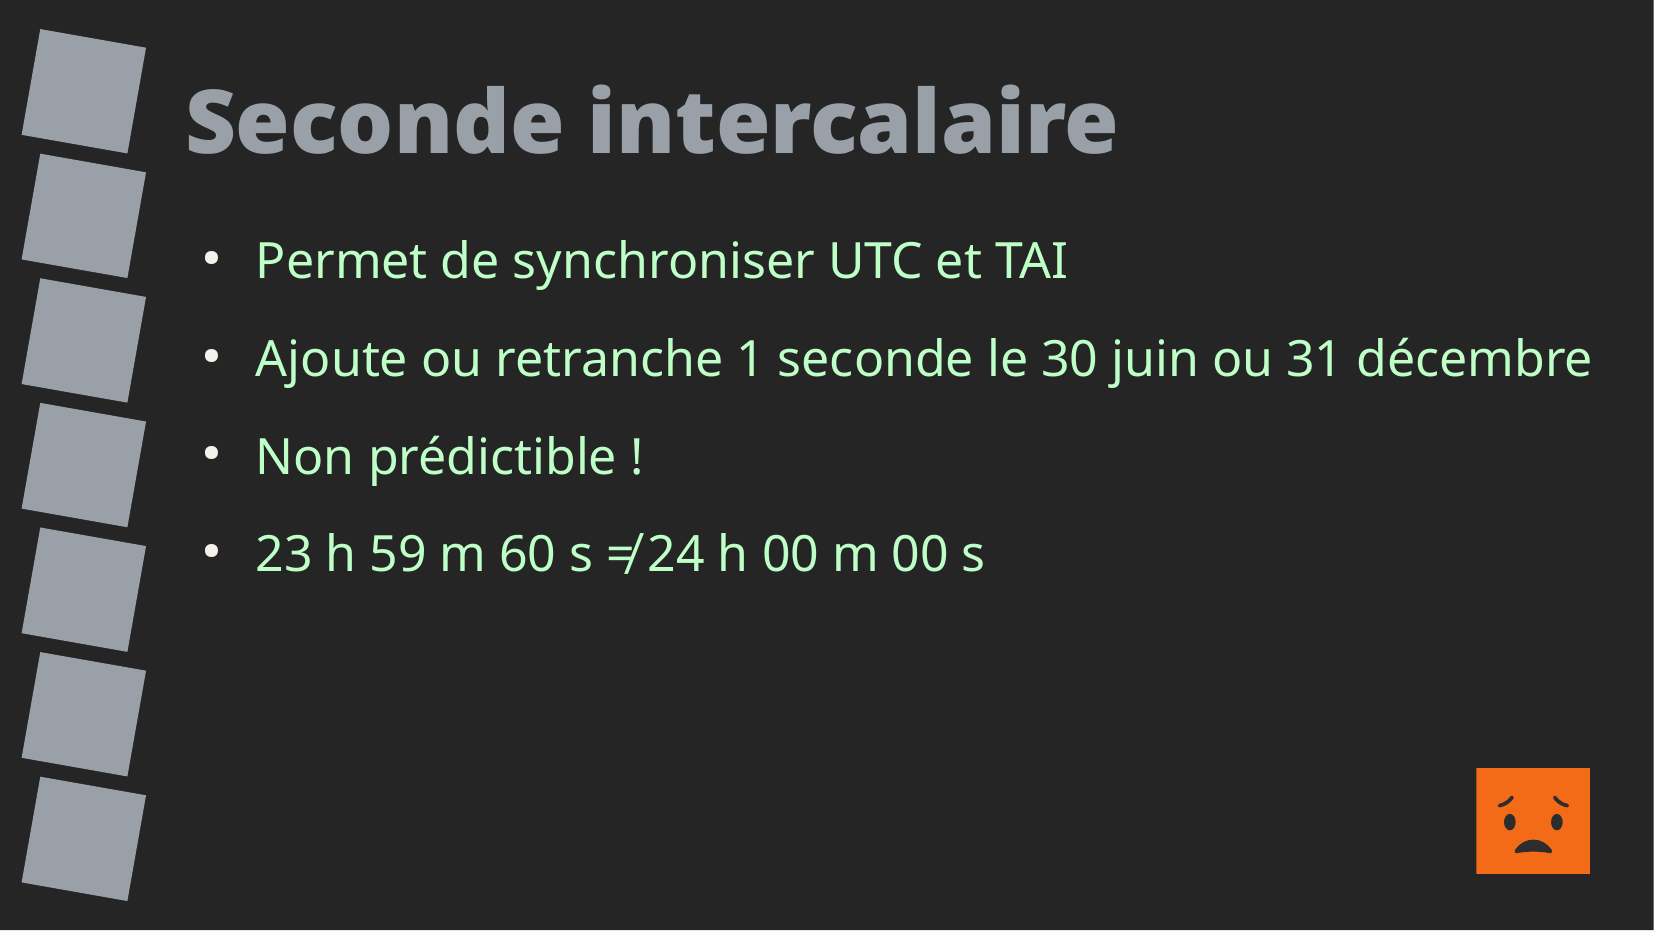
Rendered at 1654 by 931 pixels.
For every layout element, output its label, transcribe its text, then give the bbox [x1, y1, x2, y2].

title Seconde intercalaire [184, 59, 1654, 154]
list Permet de synchroniser UTC et TAI Ajoute ou retranche 1 seconde le 30 juin ou 31 décembre Non prédictible ! 23 h 59 m 60 s ≠ 24 h 00 m 00 s [184, 225, 1636, 901]
picture [1476, 767, 1591, 874]
